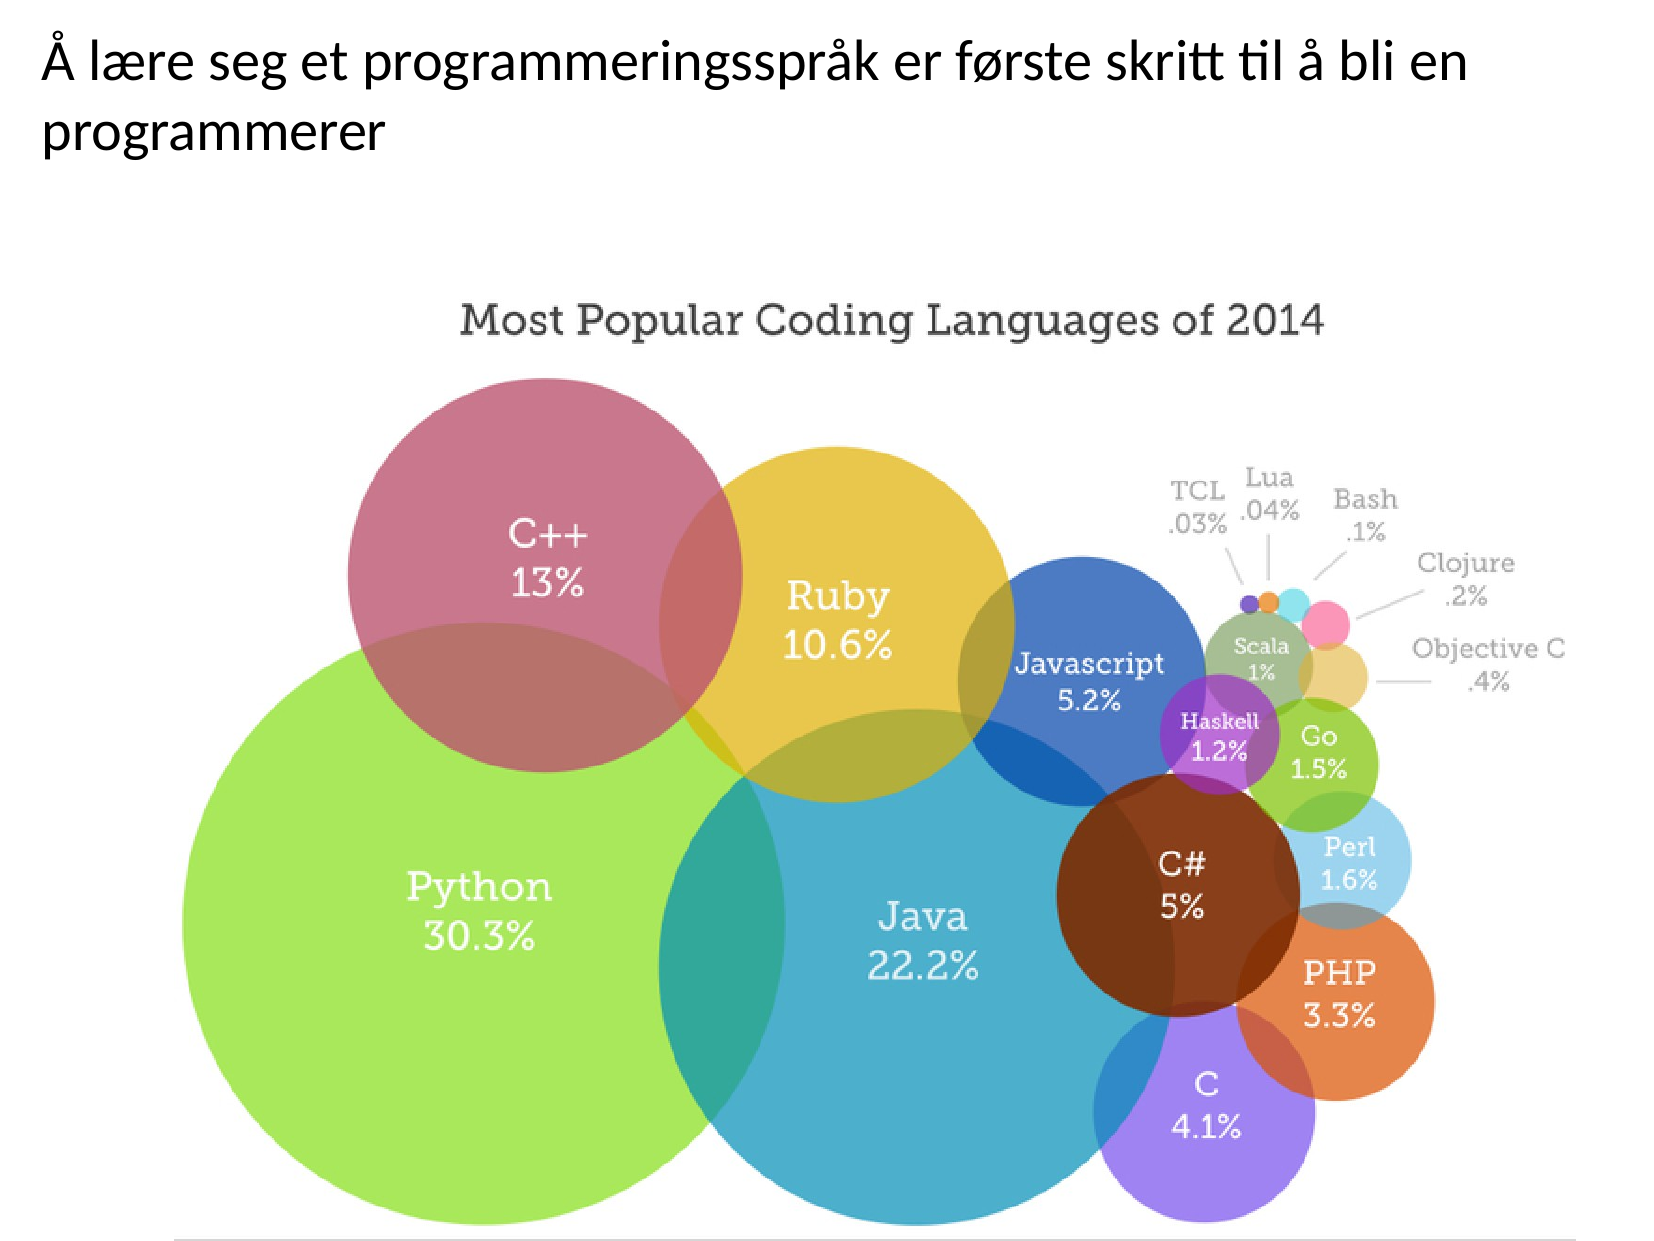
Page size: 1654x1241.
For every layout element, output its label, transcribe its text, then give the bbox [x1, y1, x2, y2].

picture [174, 254, 1576, 1241]
text_box Å lære seg et programmeringsspråk er første skritt til å bli en programmerer [26, 14, 1636, 243]
